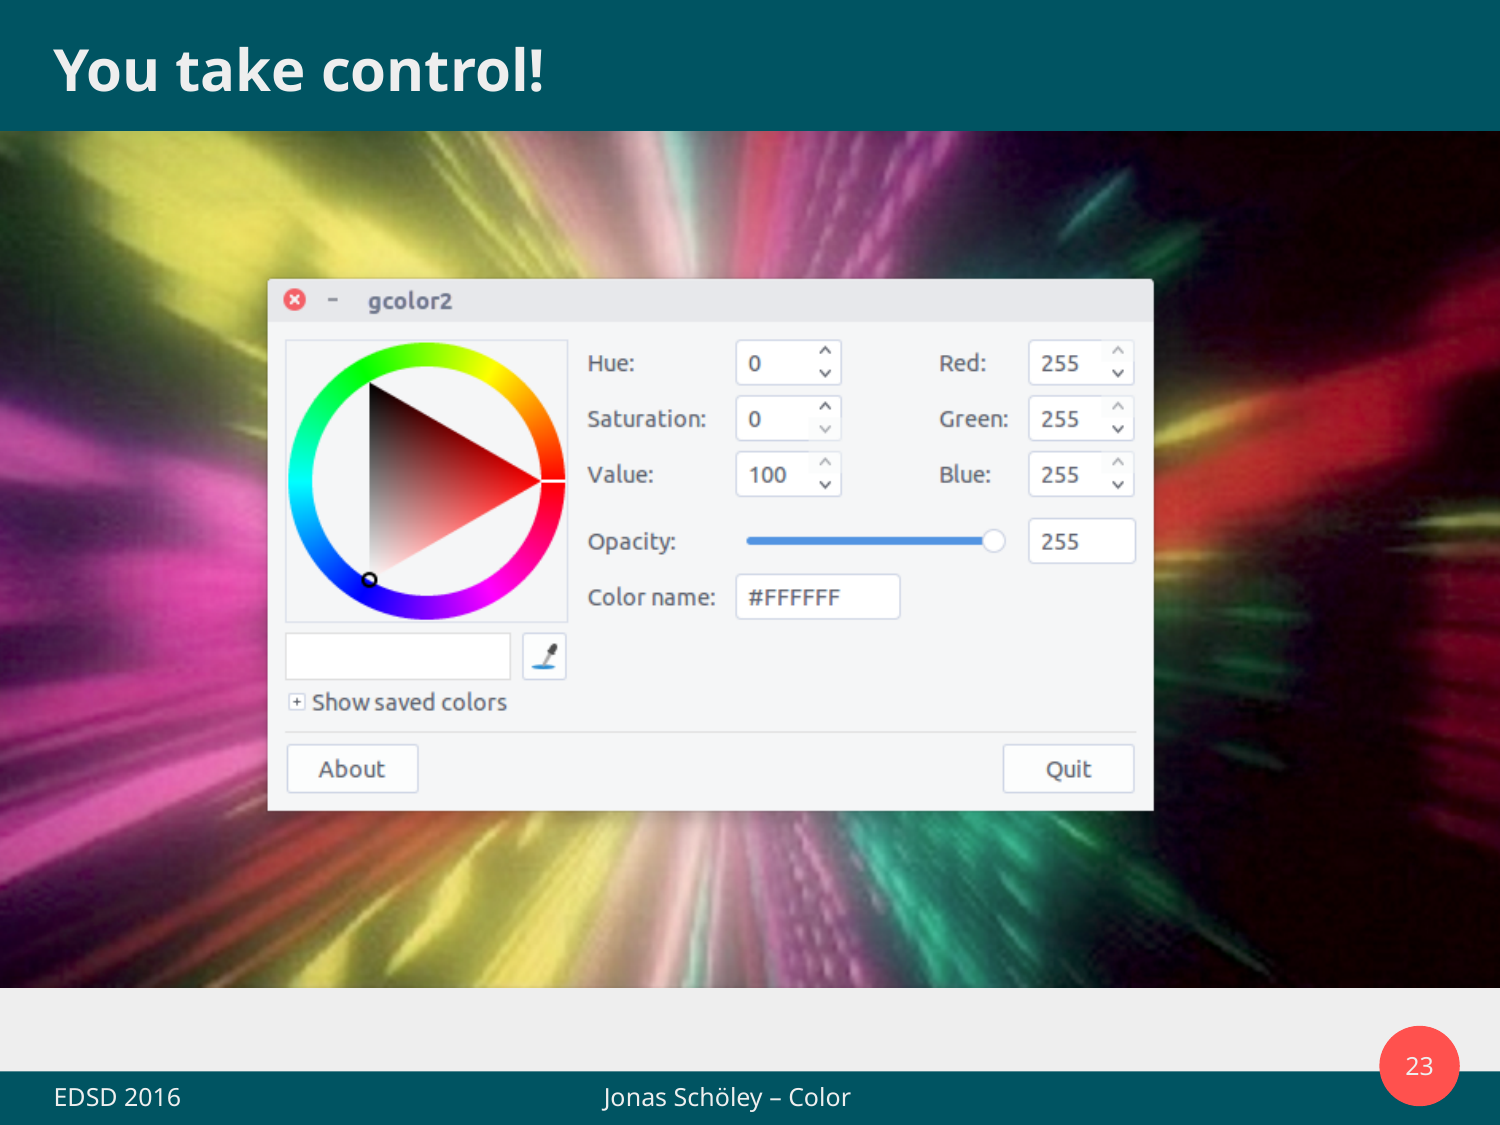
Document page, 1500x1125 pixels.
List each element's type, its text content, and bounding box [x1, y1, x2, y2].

title You take control! [53, 0, 1447, 141]
picture [0, 131, 1500, 988]
